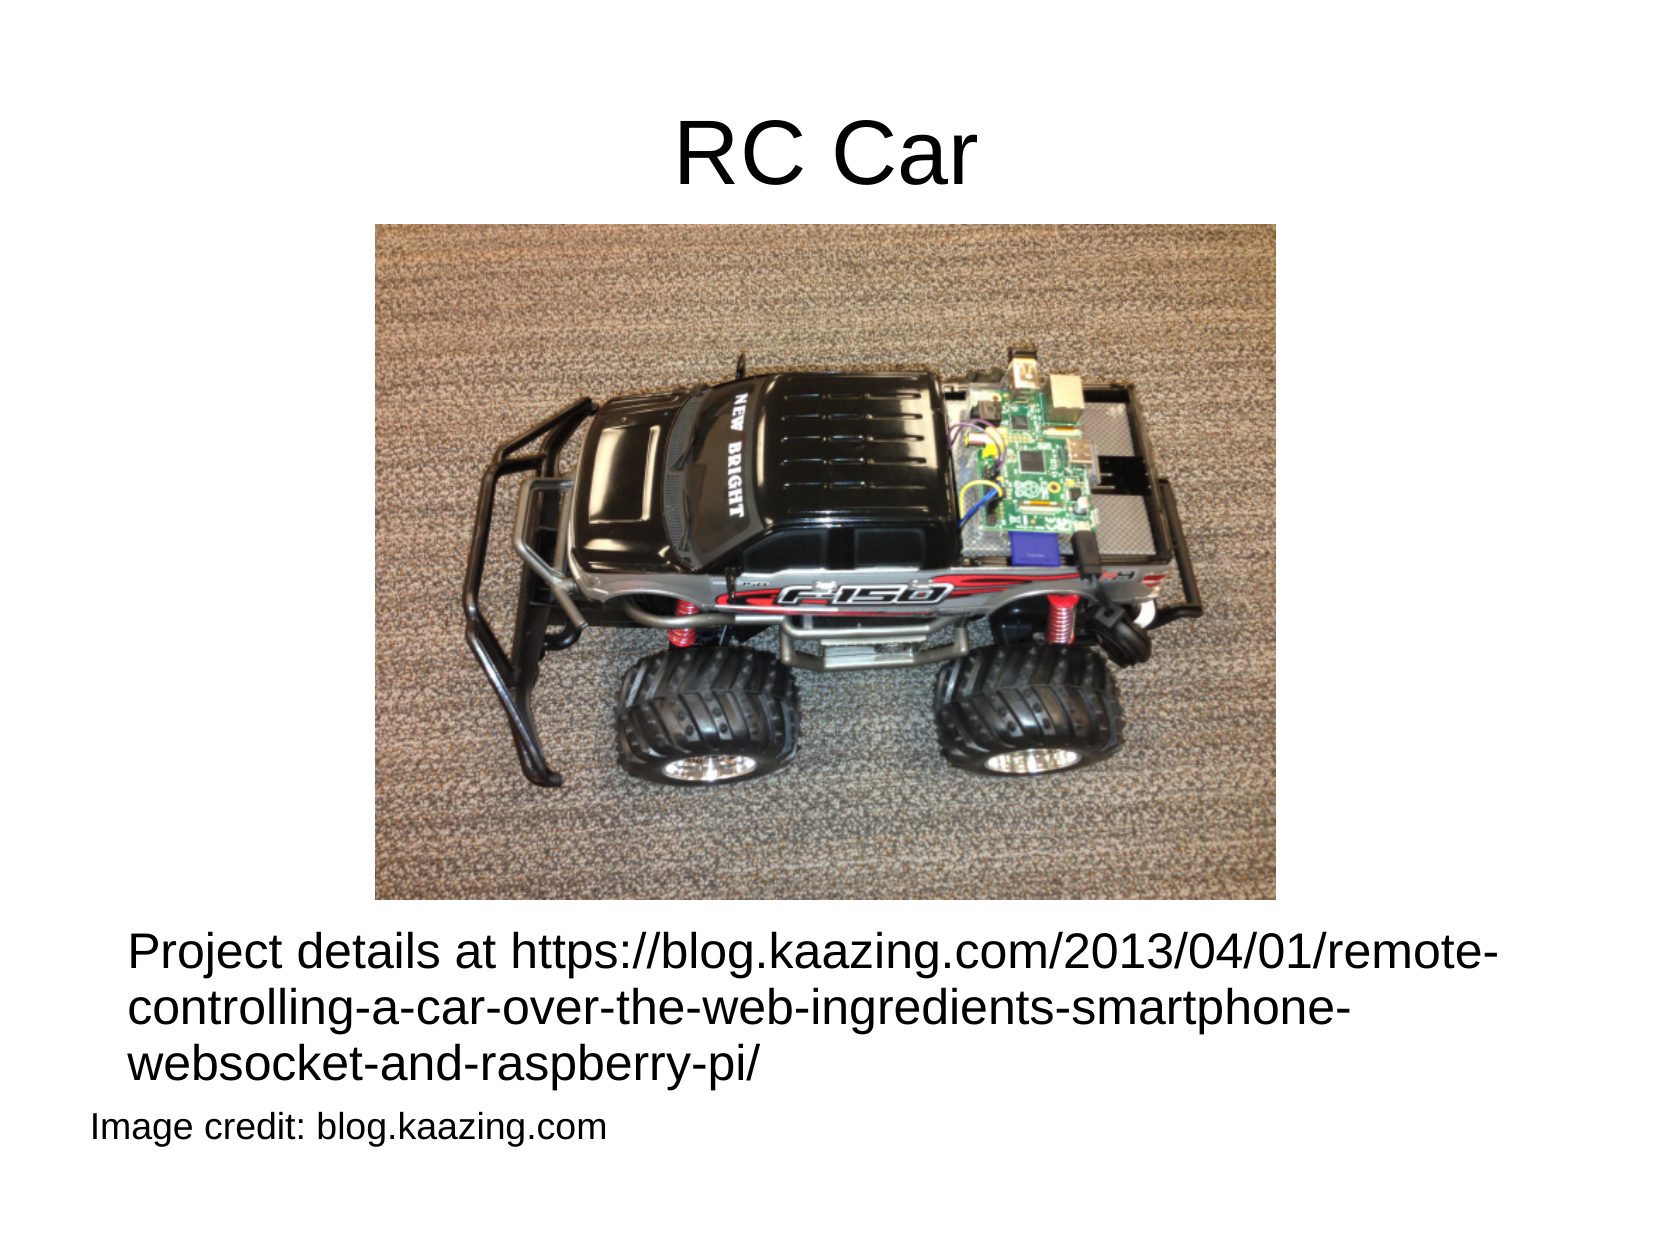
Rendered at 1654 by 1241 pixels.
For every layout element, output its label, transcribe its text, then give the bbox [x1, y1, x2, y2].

title RC Car [82, 49, 1571, 257]
picture [375, 224, 1276, 901]
text_box Image credit: blog.kaazing.com [75, 1098, 623, 1156]
text_box Project details at https://blog.kaazing.com/2013/04/01/remote-controlling-a-car-over-the-web-ingredients-smartphone-websocket-and-raspberry-pi/ [112, 916, 1553, 1099]
